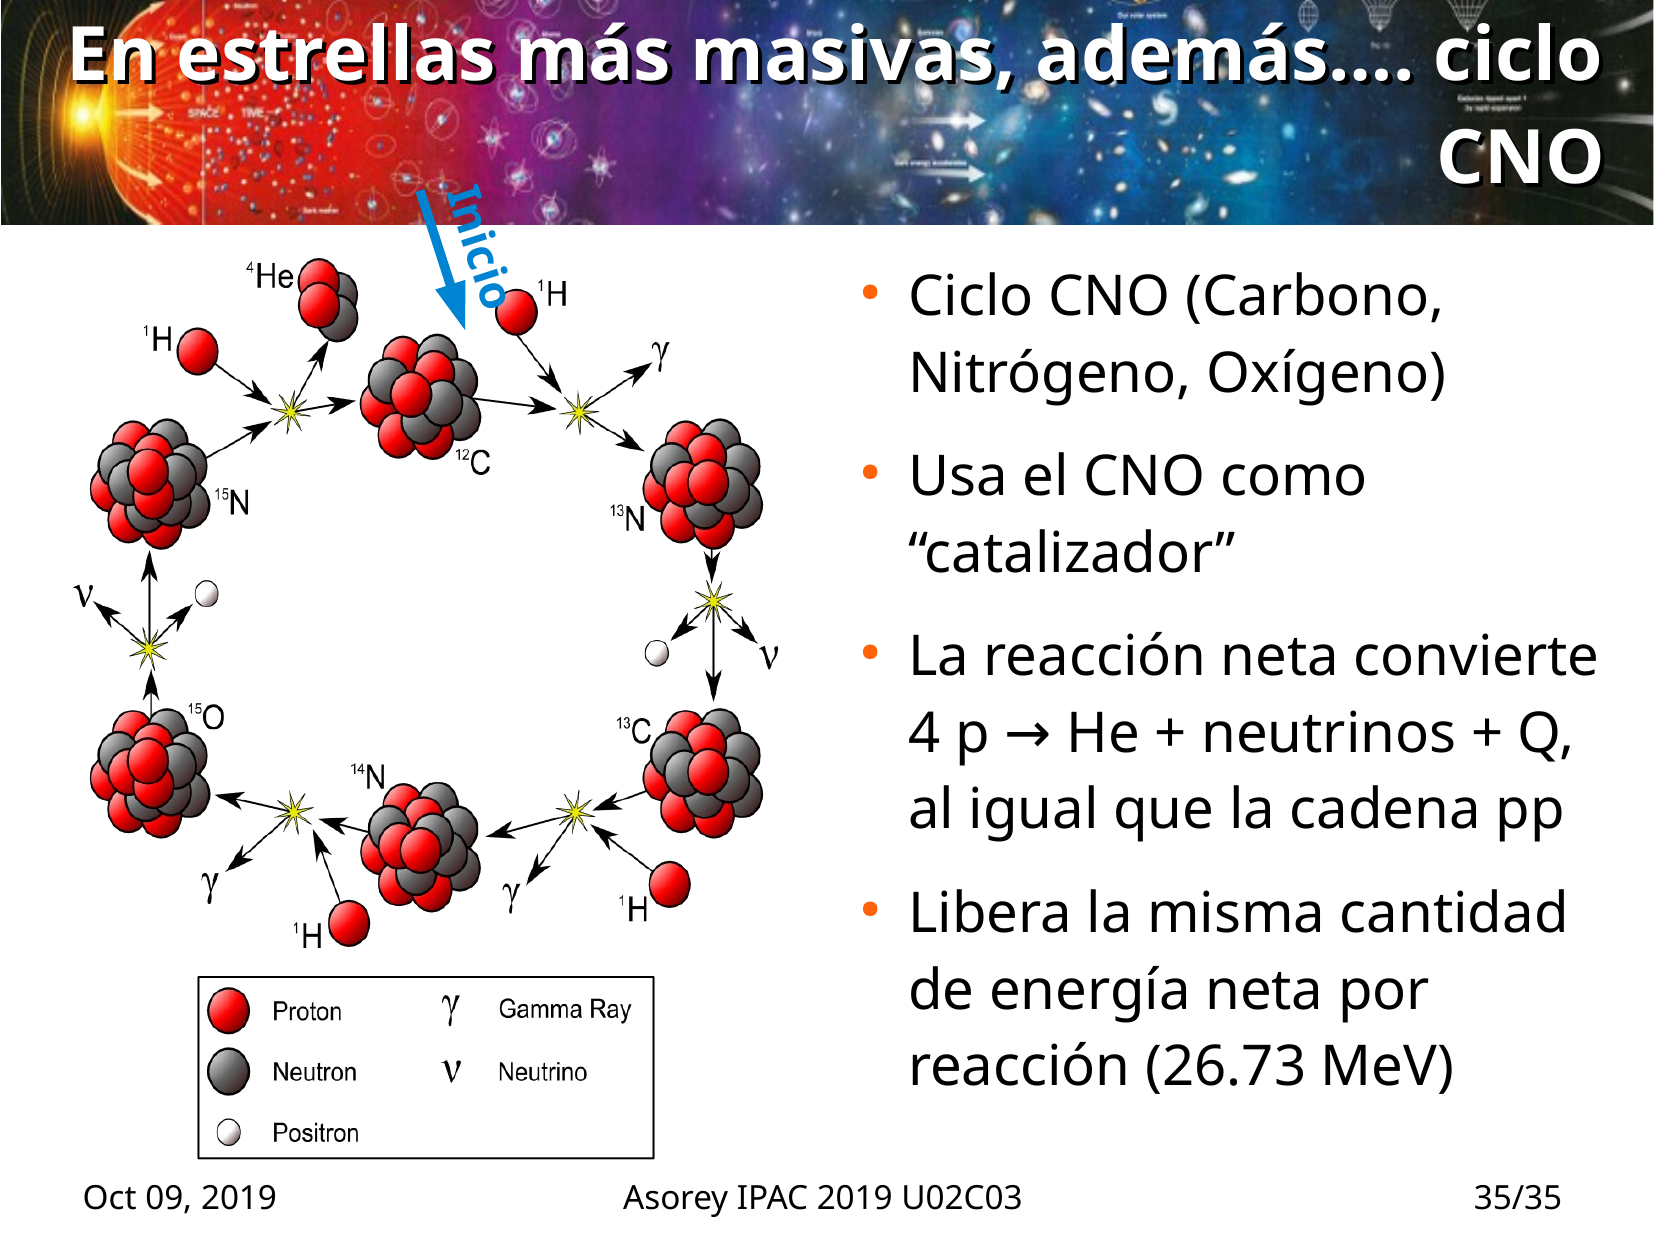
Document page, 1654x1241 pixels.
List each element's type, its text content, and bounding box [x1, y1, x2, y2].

list Ciclo CNO (Carbono, Nitrógeno, Oxígeno) Usa el CNO como “catalizador” La reacción neta convierte 4 p → He + neutrinos + Q, al igual que la cadena pp Libera la misma cantidad de energía neta por reacción (26.73 MeV) [844, 255, 1606, 1156]
picture [2, 239, 849, 1186]
picture [426, 191, 1230, 225]
title En estrellas más masivas, además…. ciclo CNO [45, 15, 1606, 191]
picture [1, 0, 1654, 225]
